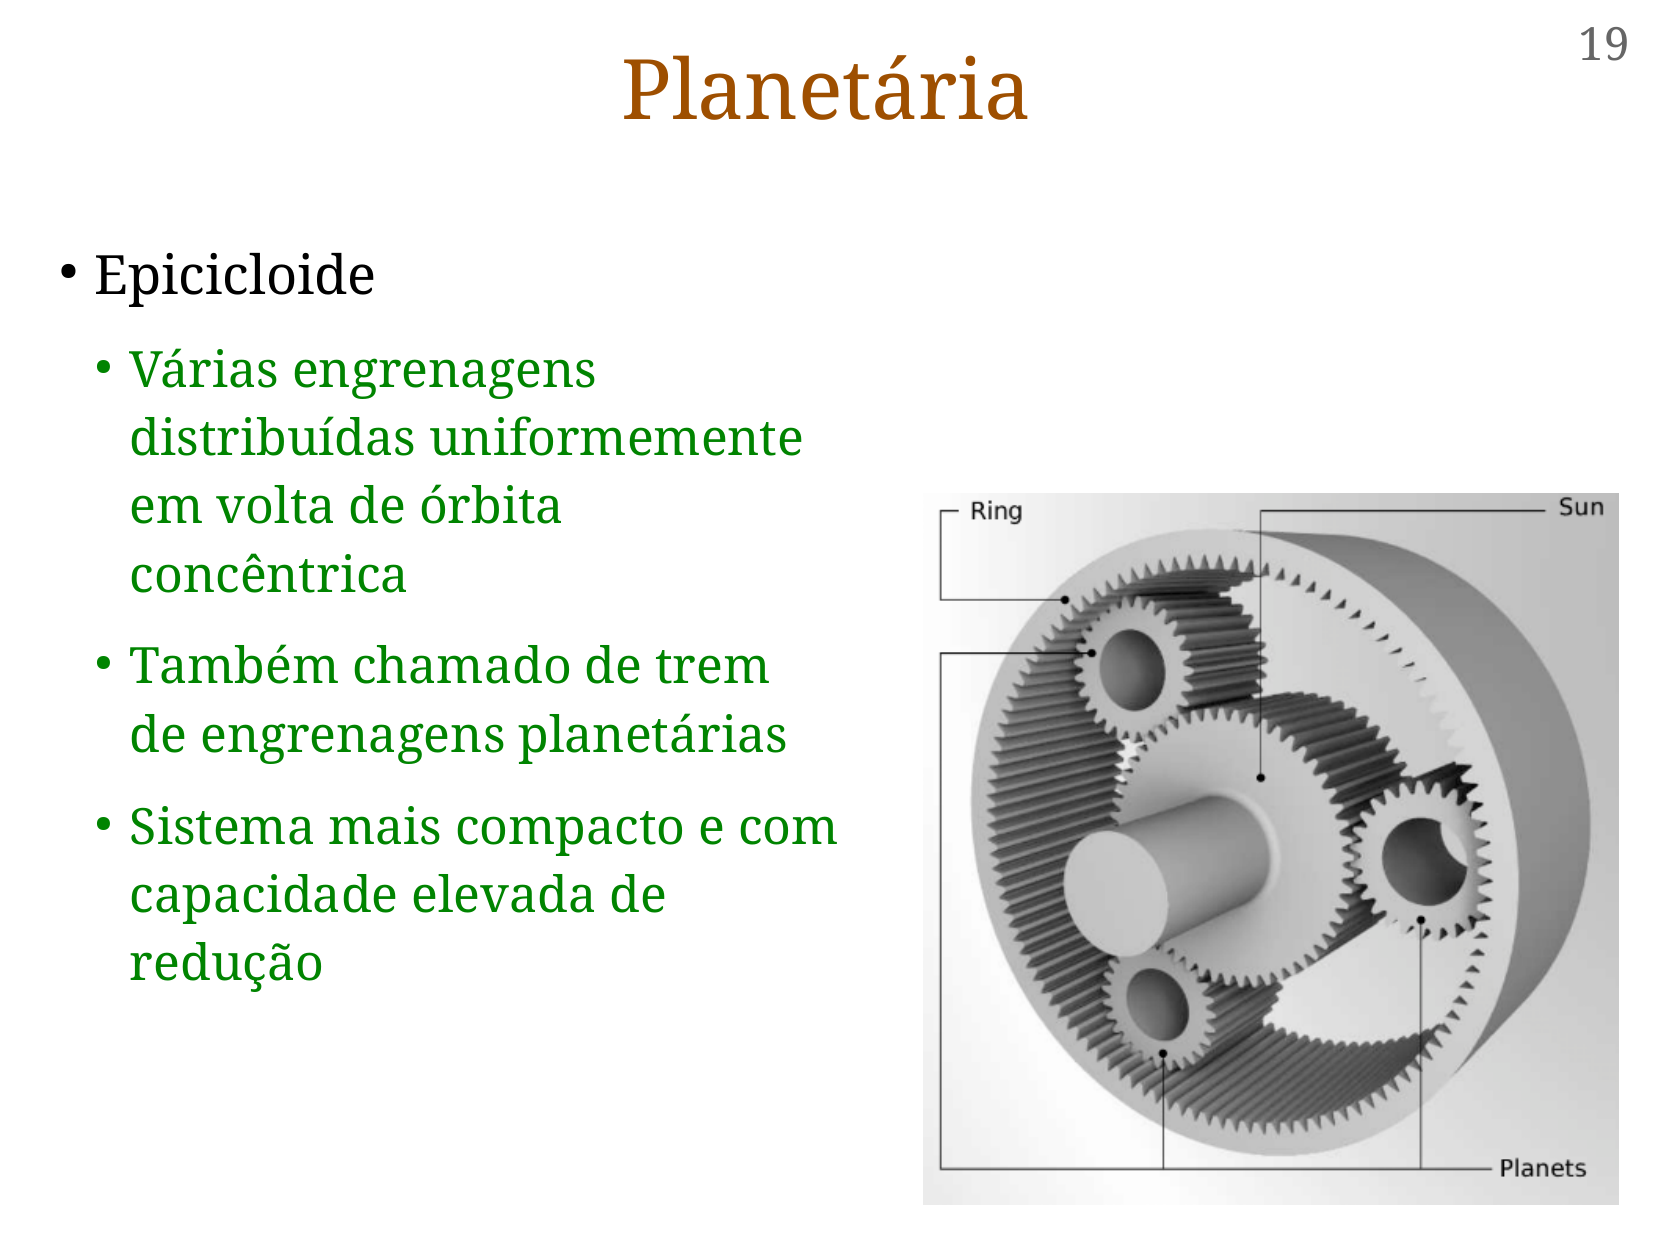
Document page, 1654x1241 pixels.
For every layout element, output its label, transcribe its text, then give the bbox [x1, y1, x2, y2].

title Planetária [59, 29, 1595, 148]
list Epicicloide Várias engrenagens distribuídas uniformemente em volta de órbita concêntrica Também chamado de trem de engrenagens planetárias Sistema mais compacto e com capacidade elevada de redução [59, 236, 1595, 1211]
picture [923, 493, 1619, 1205]
